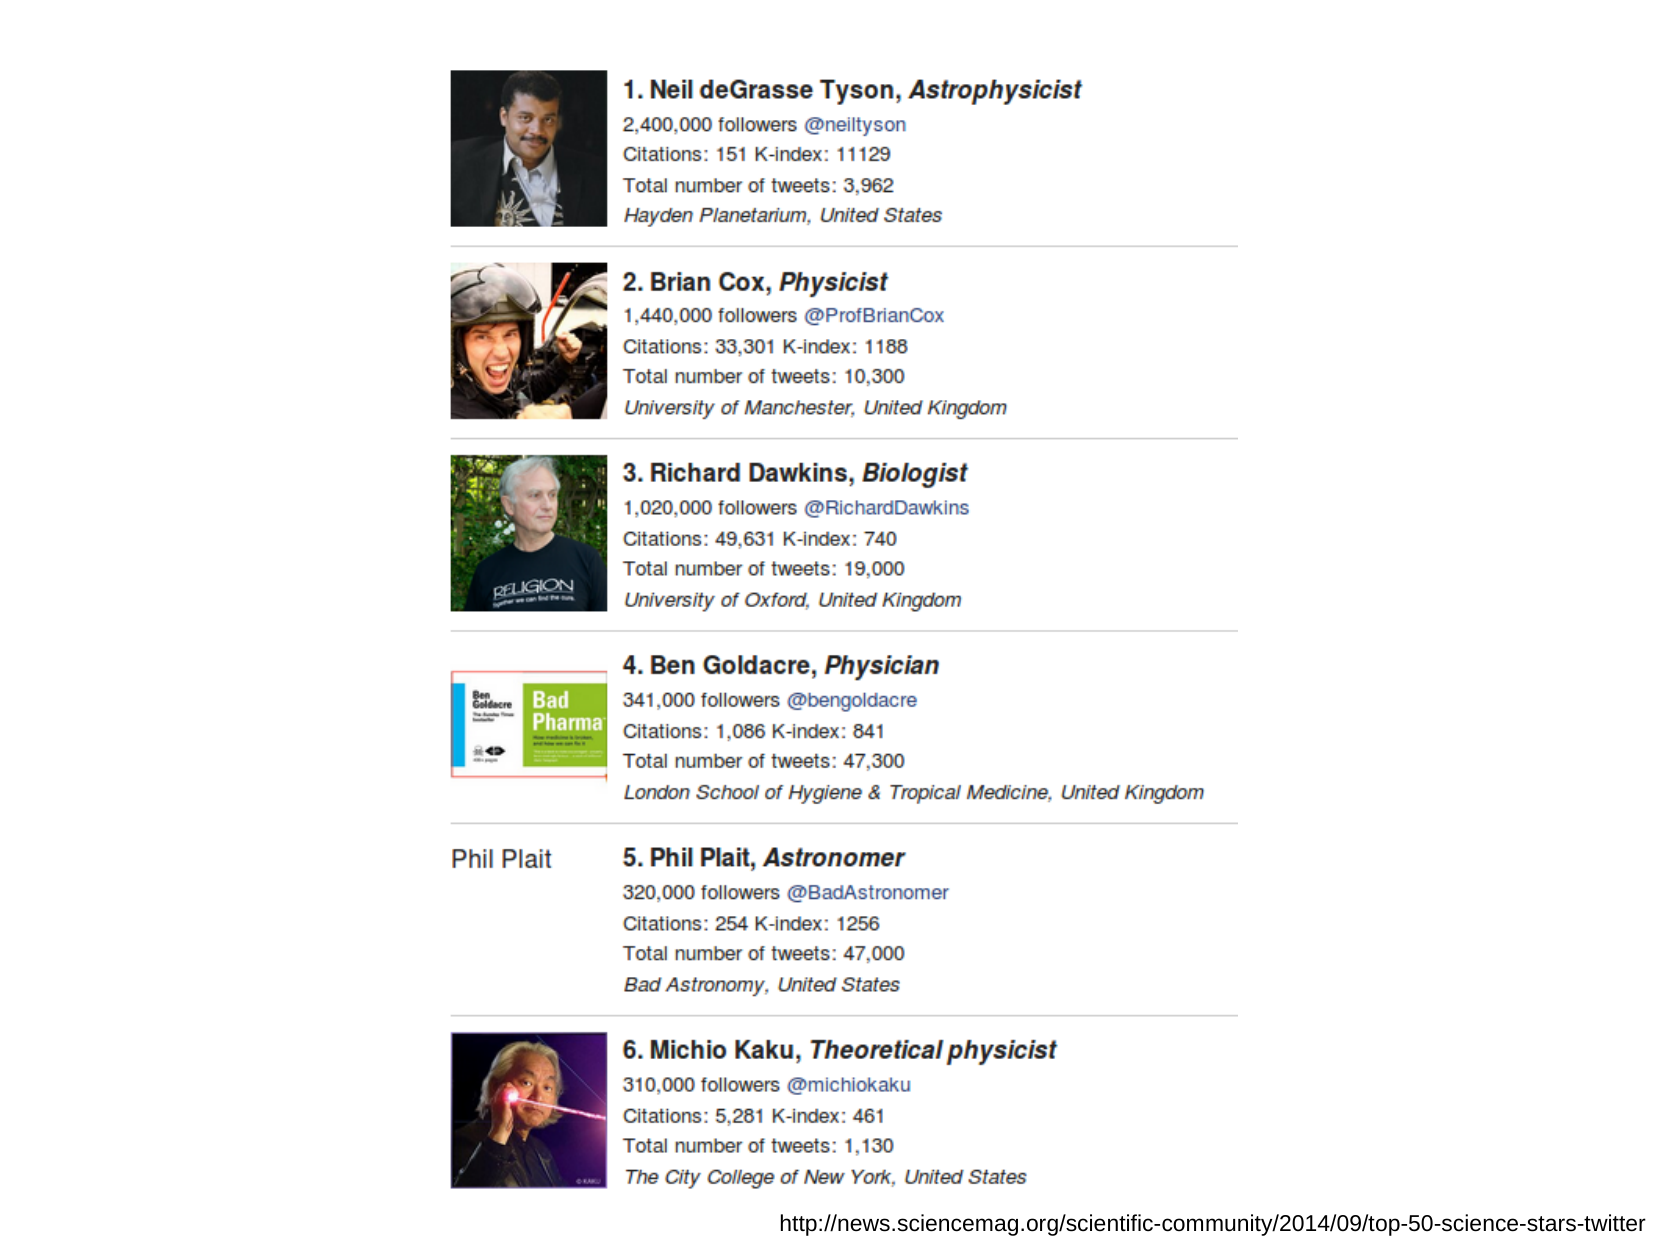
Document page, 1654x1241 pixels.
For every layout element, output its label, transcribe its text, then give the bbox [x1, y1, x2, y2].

text_box http://news.sciencemag.org/scientific-community/2014/09/top-50-science-stars-twitter [764, 1203, 1654, 1241]
picture [426, 44, 1238, 1206]
